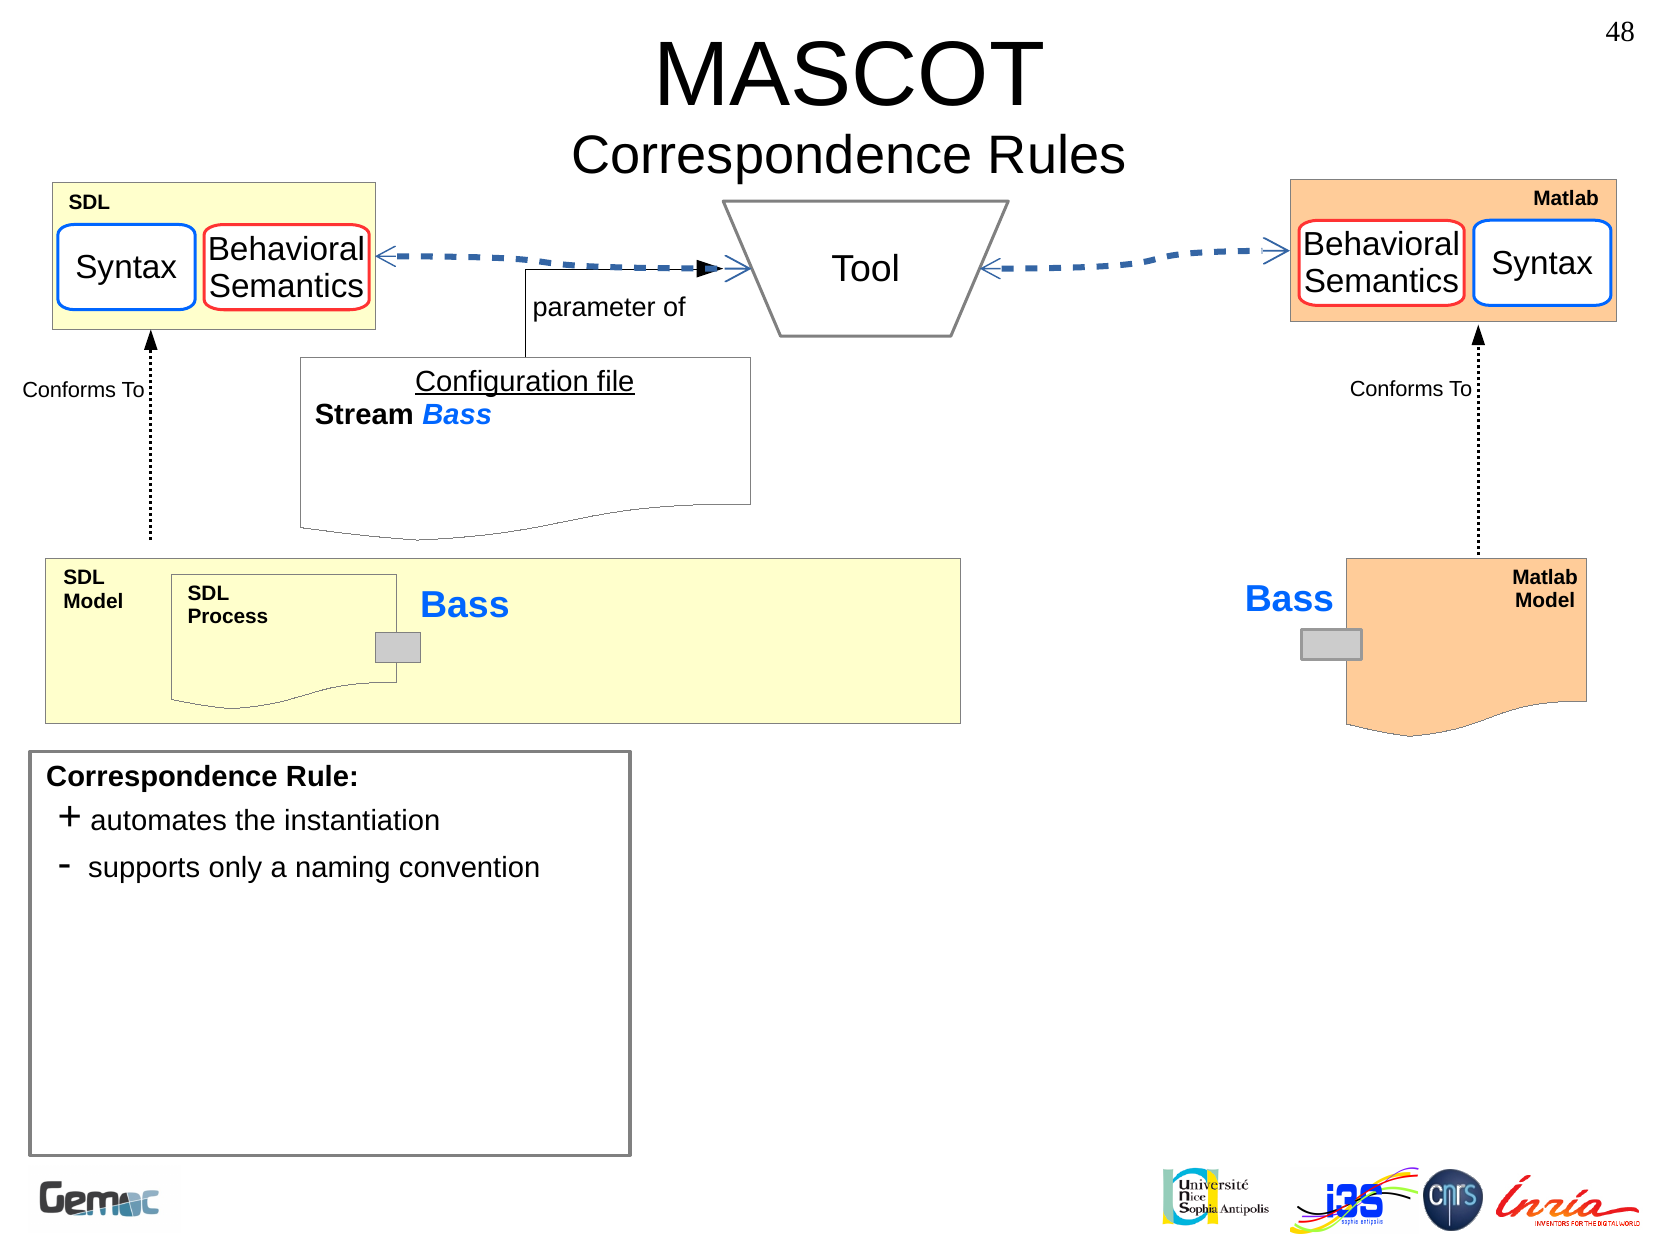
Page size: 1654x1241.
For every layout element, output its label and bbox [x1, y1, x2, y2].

text_box [726, 208, 1006, 337]
text_box [30, 751, 631, 1156]
text_box [1335, 369, 1553, 433]
text_box [45, 558, 961, 724]
text_box [7, 370, 226, 450]
text_box [1230, 558, 1628, 737]
title [105, 0, 1594, 208]
text_box [1290, 179, 1654, 322]
text_box [300, 357, 751, 541]
text_box [52, 182, 376, 330]
picture [1137, 1150, 1647, 1241]
